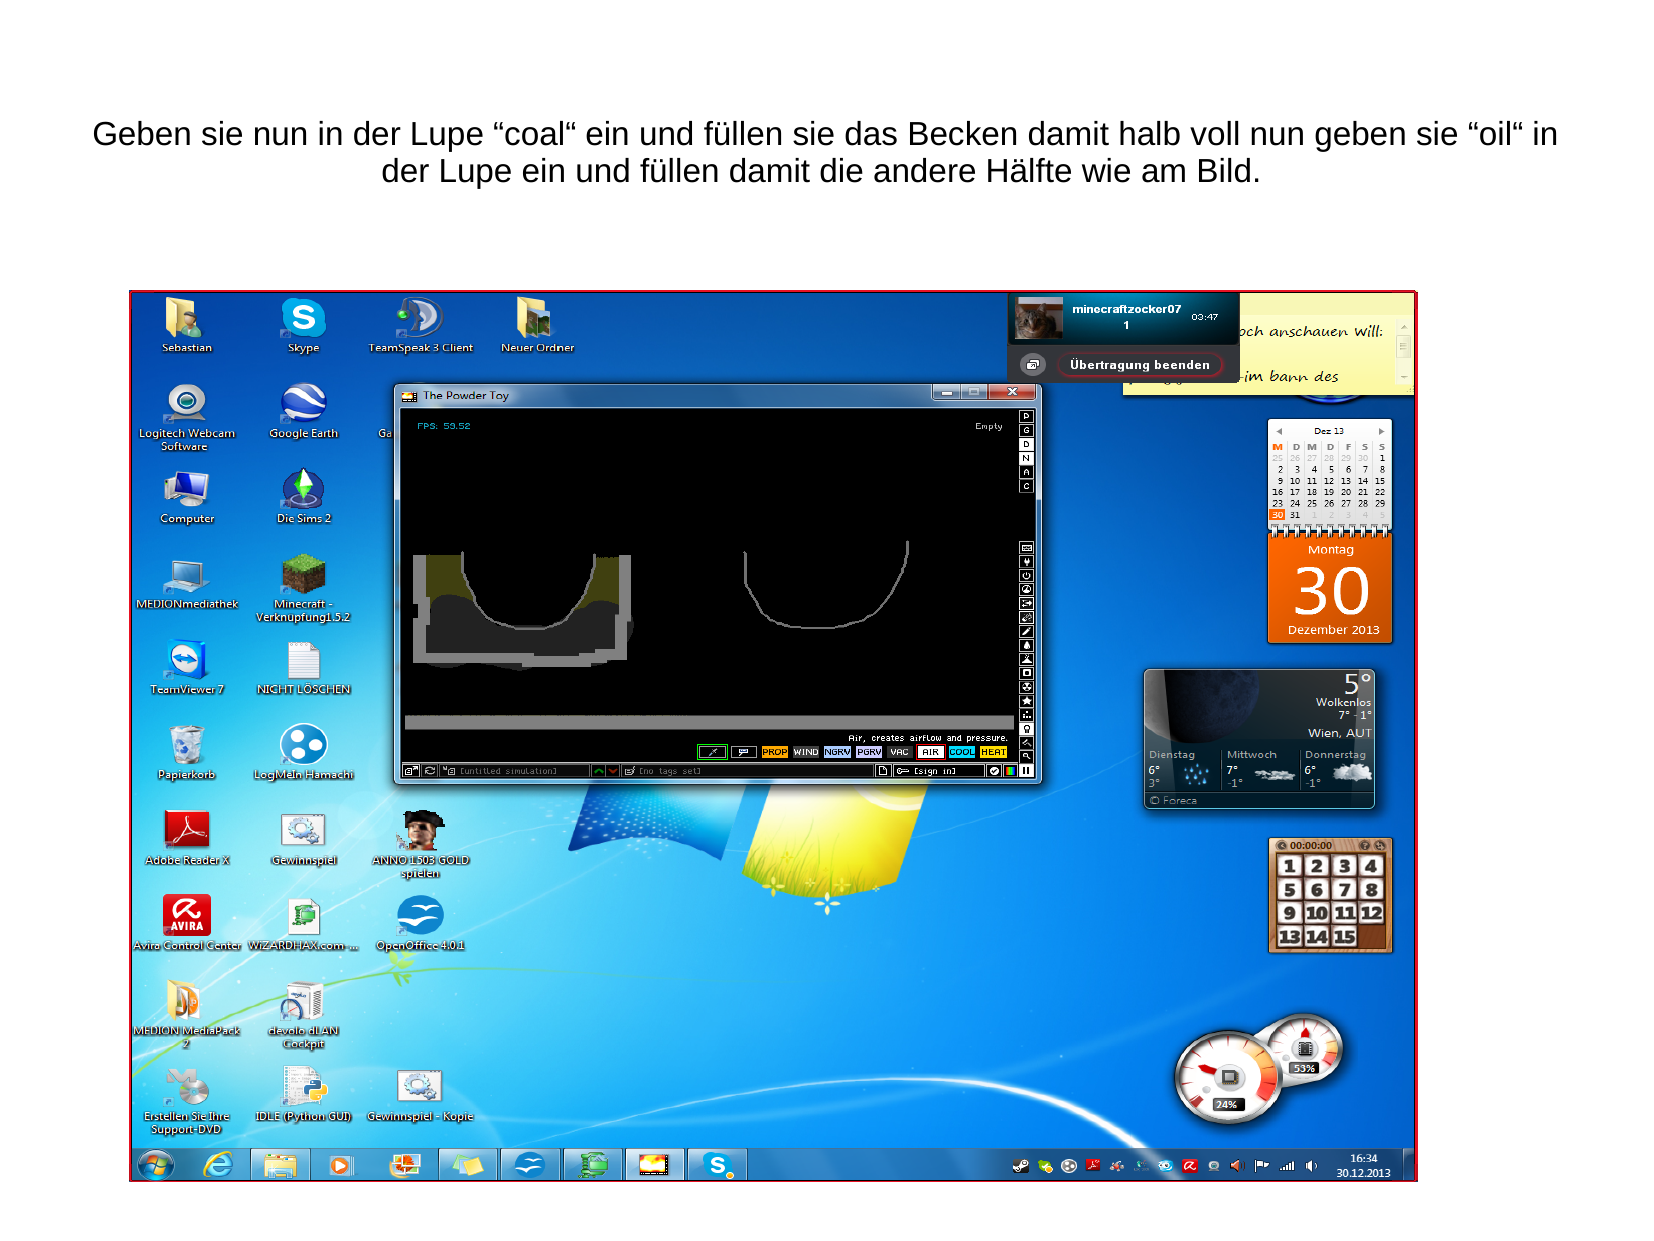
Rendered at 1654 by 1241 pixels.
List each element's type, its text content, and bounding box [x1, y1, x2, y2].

picture [129, 290, 1418, 1182]
title Geben sie nun in der Lupe “coal“ ein und füllen sie das Becken damit halb voll nun geben sie “oil“ in der Lupe ein und füllen damit die andere Hälfte wie am Bild. [82, 49, 1571, 257]
